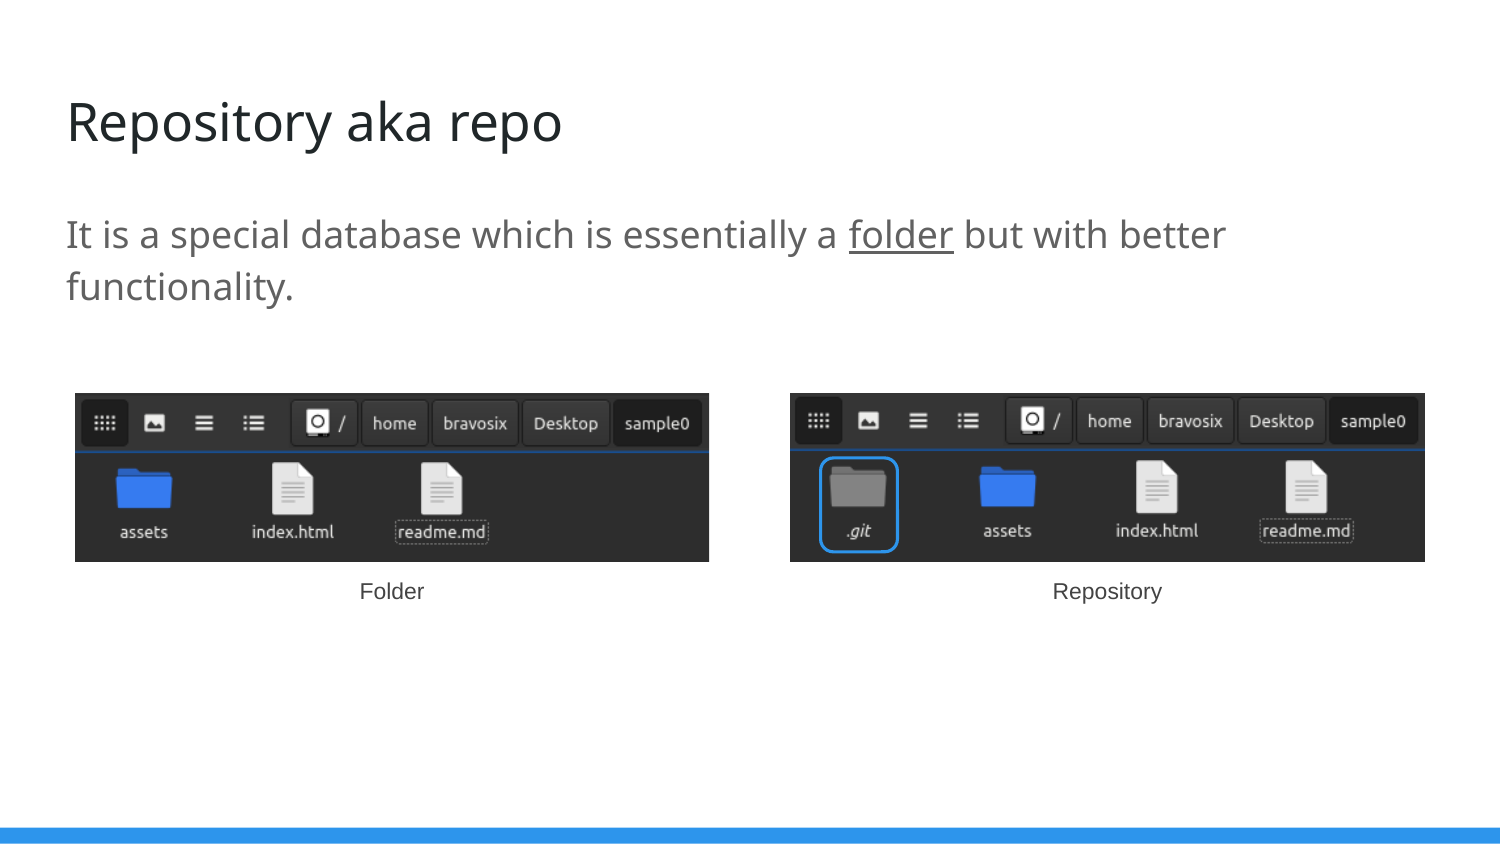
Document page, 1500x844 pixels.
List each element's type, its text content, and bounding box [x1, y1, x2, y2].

text_box Repository [790, 561, 1425, 619]
picture [790, 393, 1425, 561]
title Repository aka repo [51, 72, 1449, 167]
text_box Folder [74, 561, 710, 619]
picture [75, 393, 710, 561]
list It is a special database which is essentially a folder but with better functionality. [51, 189, 1449, 324]
